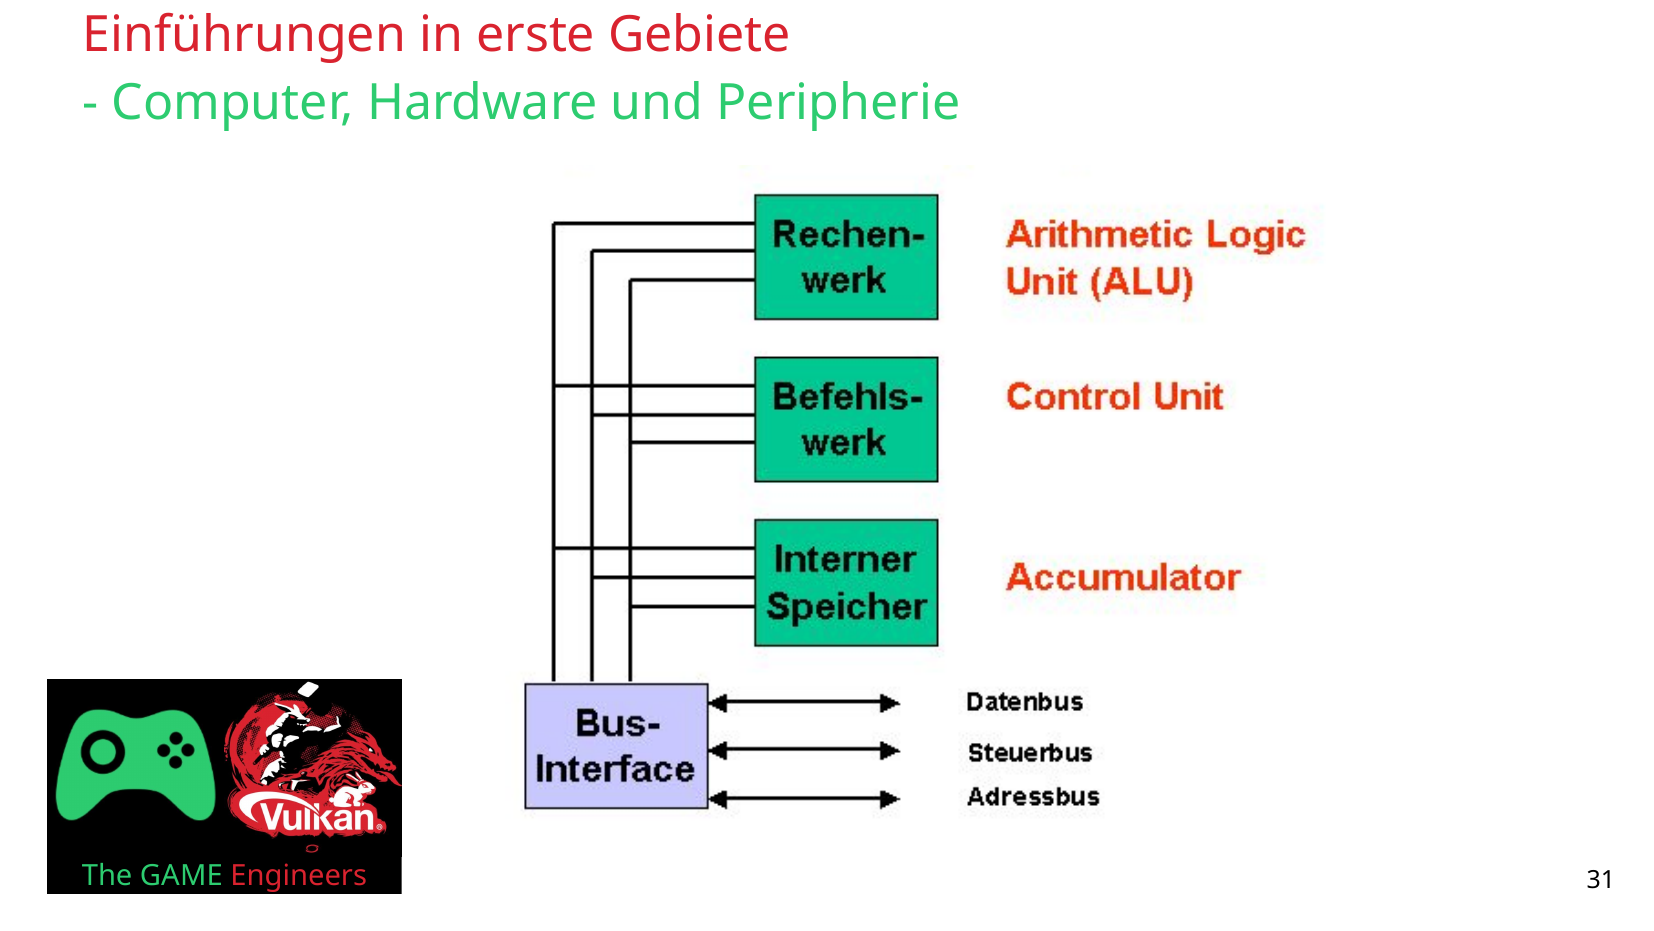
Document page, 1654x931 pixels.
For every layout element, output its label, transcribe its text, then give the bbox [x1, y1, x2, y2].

picture [480, 165, 1335, 827]
picture [47, 679, 402, 857]
title Einführungen in erste Gebiete - Computer, Hardware und Peripherie [82, 7, 1571, 125]
